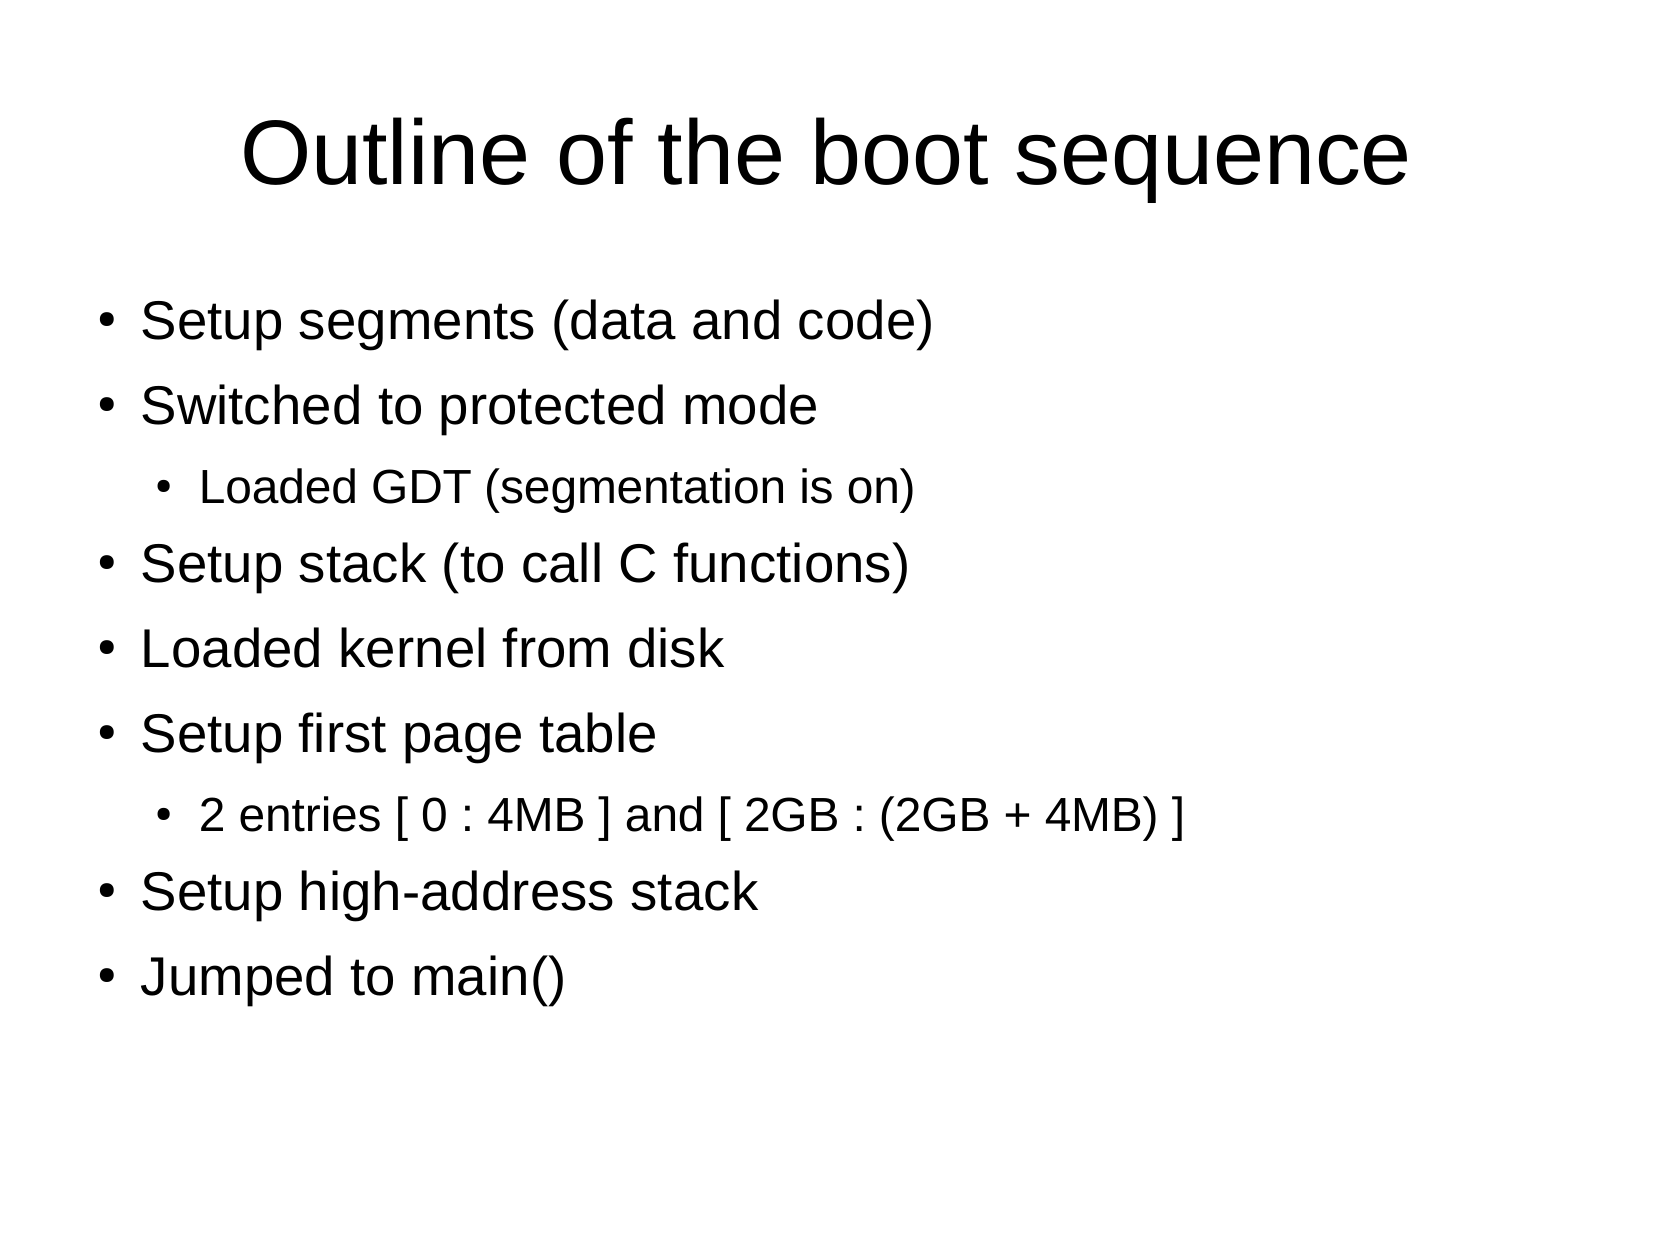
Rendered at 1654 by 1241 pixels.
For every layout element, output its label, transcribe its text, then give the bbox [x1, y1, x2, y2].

list Setup segments (data and code) Switched to protected mode Loaded GDT (segmentation is on) Setup stack (to call C functions) Loaded kernel from disk Setup first page table 2 entries [ 0 : 4MB ] and [ 2GB : (2GB + 4MB) ] Setup high-address stack Jumped to main() [82, 290, 1571, 1010]
title Outline of the boot sequence [82, 49, 1571, 257]
